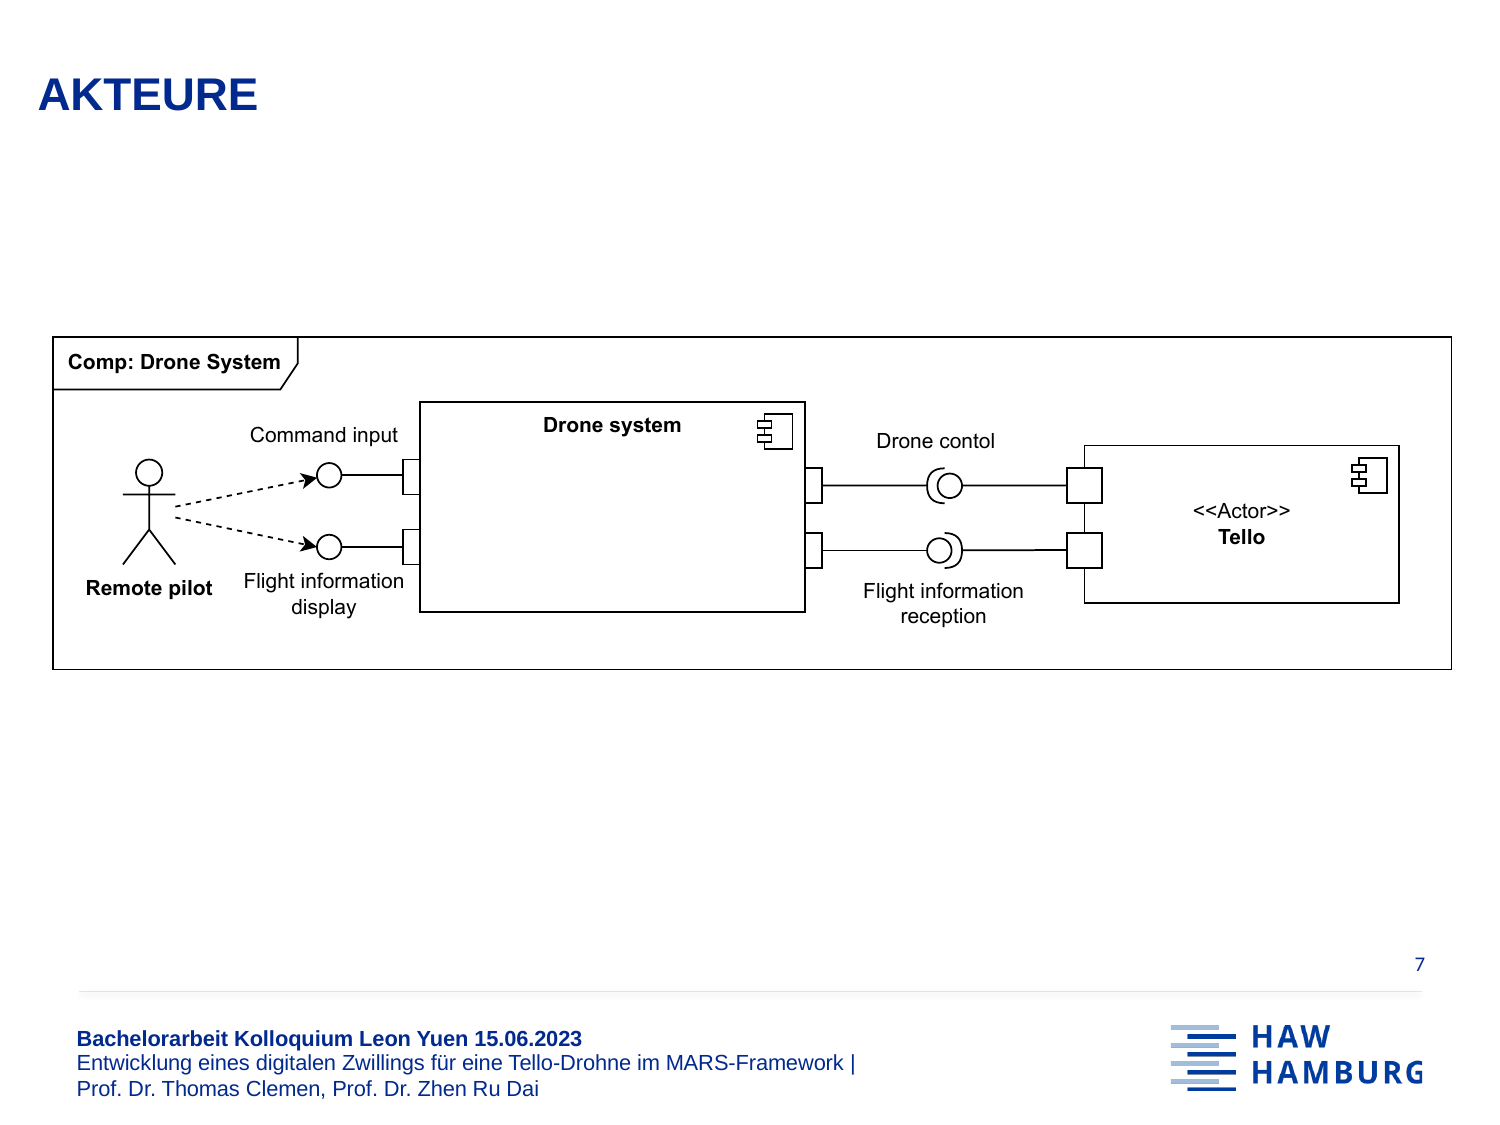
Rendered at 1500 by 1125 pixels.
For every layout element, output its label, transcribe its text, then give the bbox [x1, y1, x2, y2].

title AKTEURE [37, 0, 1388, 189]
picture [50, 334, 1455, 678]
